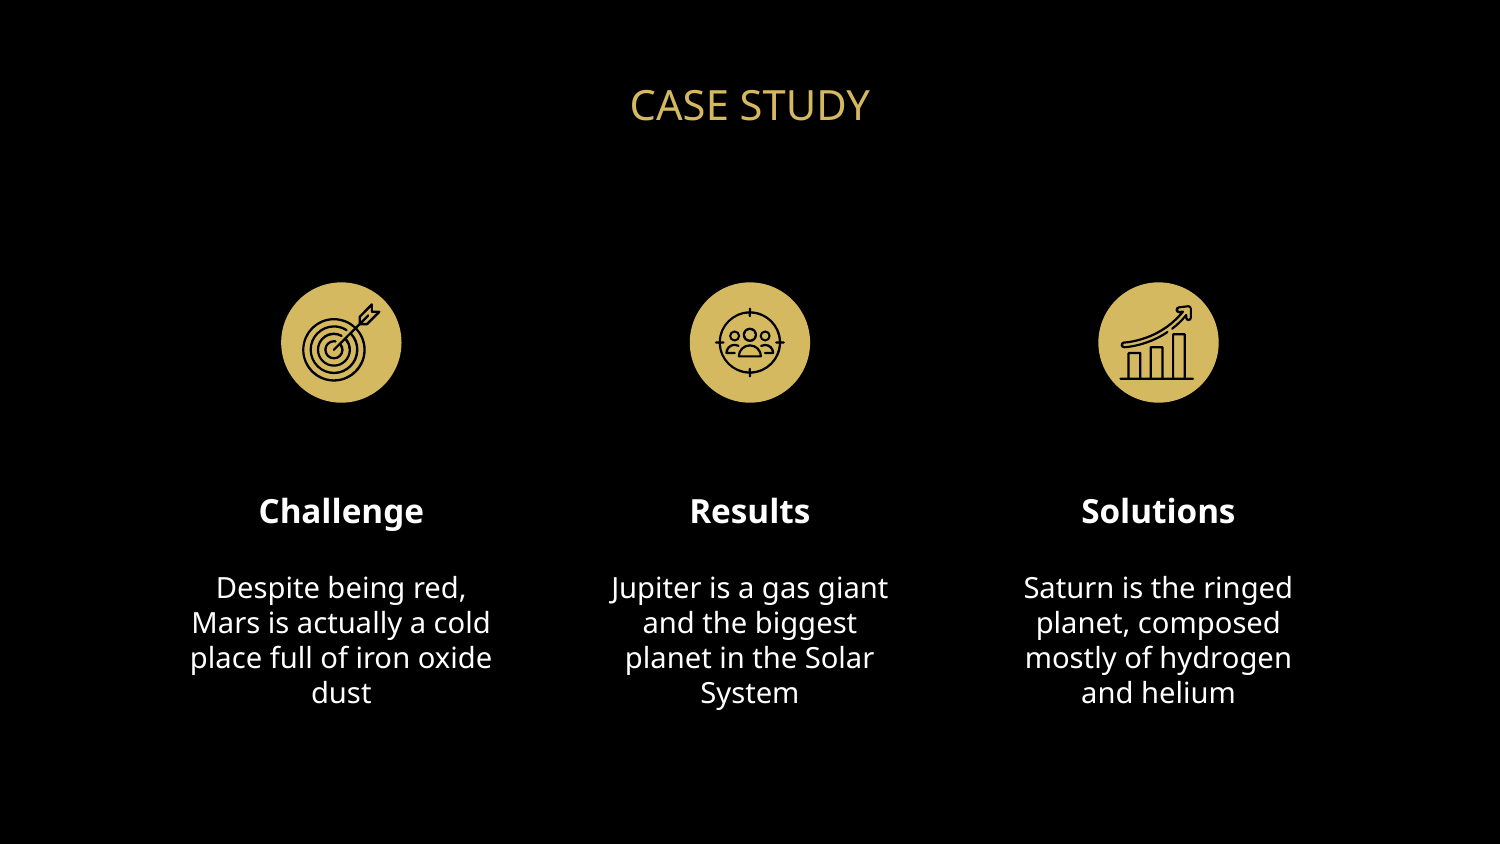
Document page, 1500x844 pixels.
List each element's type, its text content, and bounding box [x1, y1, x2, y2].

title Challenge [173, 452, 509, 545]
subtitle Jupiter is a gas giant and the biggest planet in the Solar System [582, 554, 918, 697]
text_box [689, 282, 811, 403]
title Solutions [990, 452, 1327, 545]
title CASE STUDY [519, 60, 981, 144]
text_box [1098, 282, 1219, 403]
subtitle Saturn is the ringed planet, composed mostly of hydrogen and helium [990, 554, 1327, 697]
text_box [281, 282, 402, 403]
title Results [582, 452, 918, 545]
subtitle Despite being red, Mars is actually a cold place full of iron oxide dust [173, 554, 509, 697]
